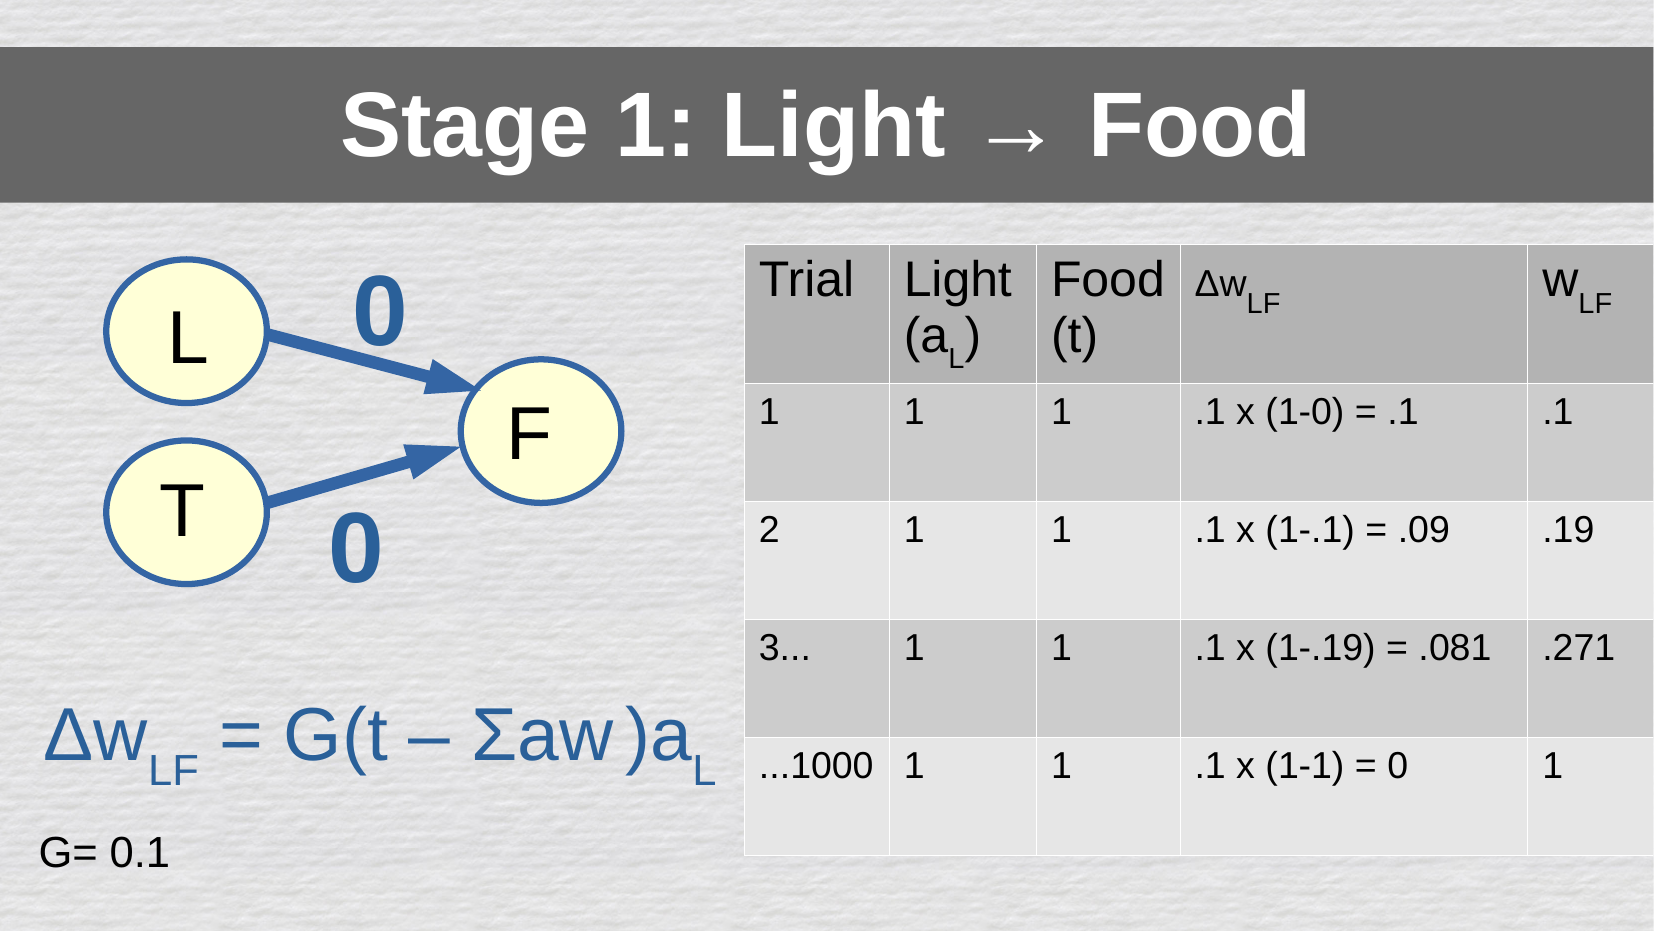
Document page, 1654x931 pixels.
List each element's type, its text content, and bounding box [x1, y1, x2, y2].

picture [0, 0, 1654, 47]
text_box G= 0.1 [11, 767, 308, 920]
text_box T [144, 460, 232, 560]
table_cell ...1000 [816, 755, 827, 776]
table_cell 1 [890, 502, 1036, 619]
table_cell 1 [1037, 620, 1180, 737]
table_cell 1 [1037, 384, 1180, 501]
text_box F [491, 384, 575, 503]
table_cell 2 [745, 502, 889, 619]
title Stage 1: Light → Food [0, 47, 1654, 203]
table_cell 1 [1037, 738, 1180, 855]
table_cell .1 x (1-0) = .1 [1181, 384, 1527, 501]
text_box L [153, 288, 232, 388]
table_cell .1 x (1-.1) = .09 [1181, 502, 1527, 619]
text_box 0 [313, 484, 388, 611]
table_cell 1 [890, 384, 1036, 501]
table_cell 1 [890, 620, 1036, 737]
text_box ΔwLF = G(t – Σaw )aL [29, 685, 815, 822]
table_cell 1 [1037, 502, 1180, 619]
table_cell ...1000 [745, 738, 889, 855]
table_header Trial [745, 245, 889, 383]
text_box [106, 440, 267, 585]
text_box [460, 359, 622, 530]
table_cell .1 x (1-.19) = .081 [1181, 620, 1527, 737]
table_cell .271 [1528, 620, 1653, 737]
table_header ΔwLF [1181, 245, 1527, 383]
table_cell .1 x (1-1) = 0 [1181, 738, 1527, 855]
table_header wLF [1528, 245, 1653, 383]
table_header Food (t) [1037, 245, 1180, 383]
table_cell 3... [745, 620, 889, 737]
table_cell 1 [745, 384, 889, 501]
table_cell .19 [1528, 502, 1653, 619]
table_cell .1 [1528, 384, 1653, 501]
text_box 0 [337, 248, 486, 375]
table_cell 1 [1528, 738, 1653, 855]
text_box [106, 259, 267, 404]
table_header Light (aL) [890, 245, 1036, 383]
picture [0, 203, 1654, 931]
table_cell 1 [890, 738, 1036, 855]
